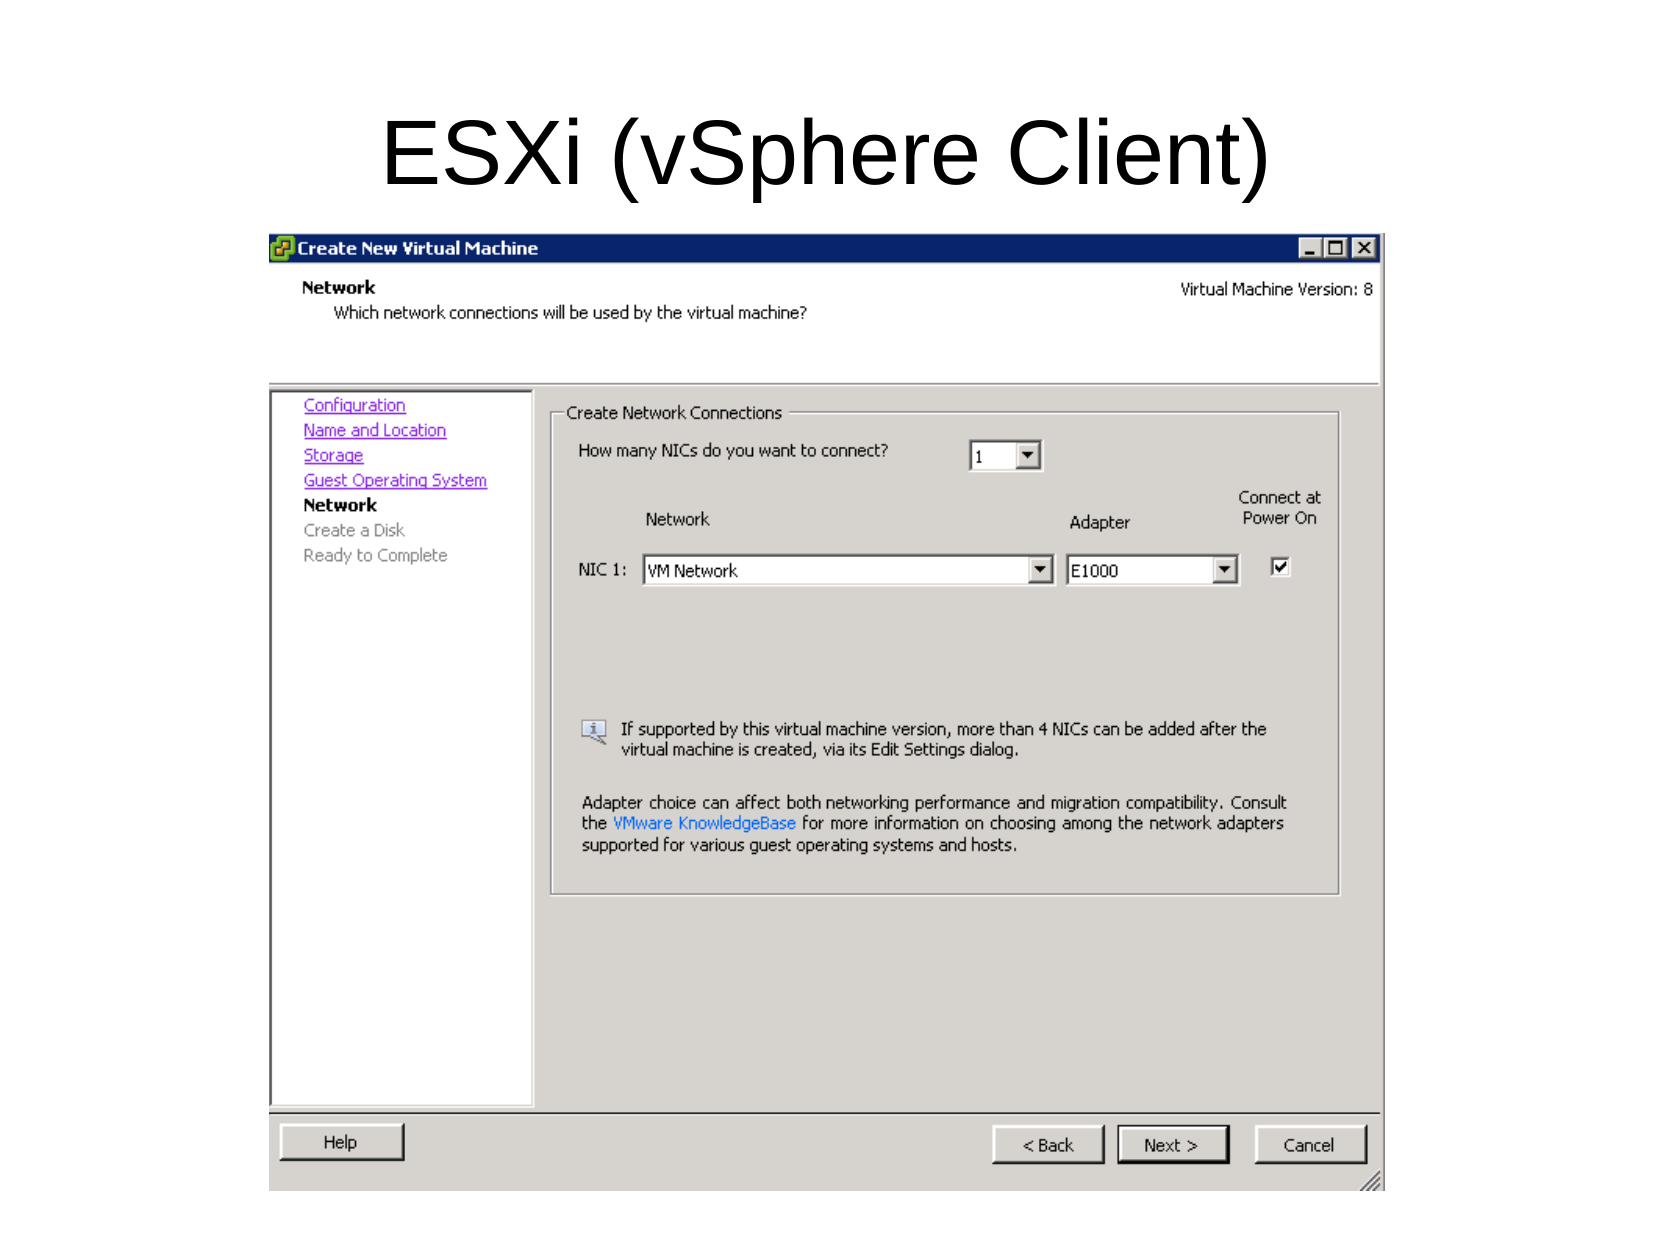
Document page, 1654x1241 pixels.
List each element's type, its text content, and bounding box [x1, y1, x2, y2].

title ESXi (vSphere Client) [82, 49, 1571, 257]
picture [269, 233, 1385, 1191]
